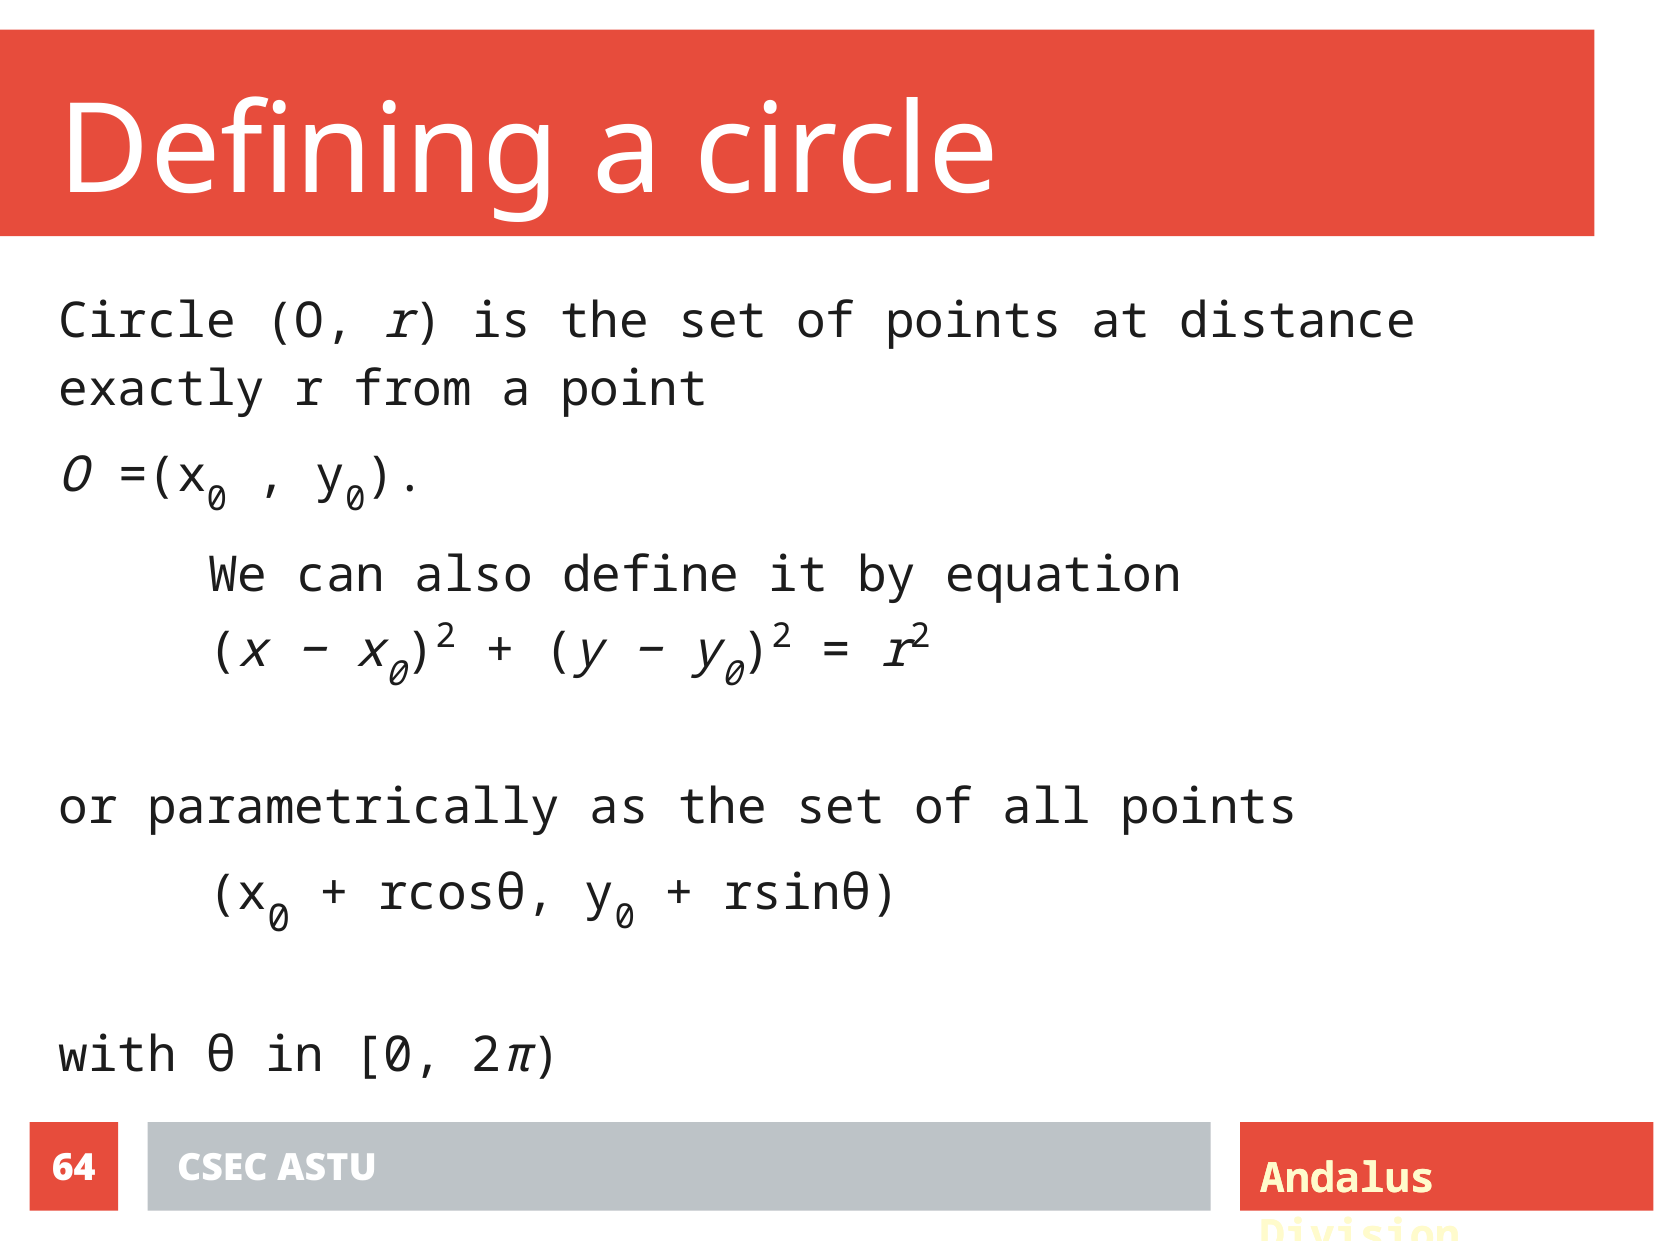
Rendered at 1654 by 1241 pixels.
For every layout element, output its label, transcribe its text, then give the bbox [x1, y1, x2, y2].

title Defining a circle [59, 59, 1595, 207]
text_box Andalus Division [1245, 1140, 1636, 1197]
list Circle (O, r) is the set of points at distance exactly r from a point O =(x0 , y0). We can also define it by equation (x − x0)2 + (y − y0)2 = r2 or parametrically as the set of all points (x0 + rcosθ, y0 + rsinθ) with θ in [0, 2π) [59, 285, 1565, 1093]
